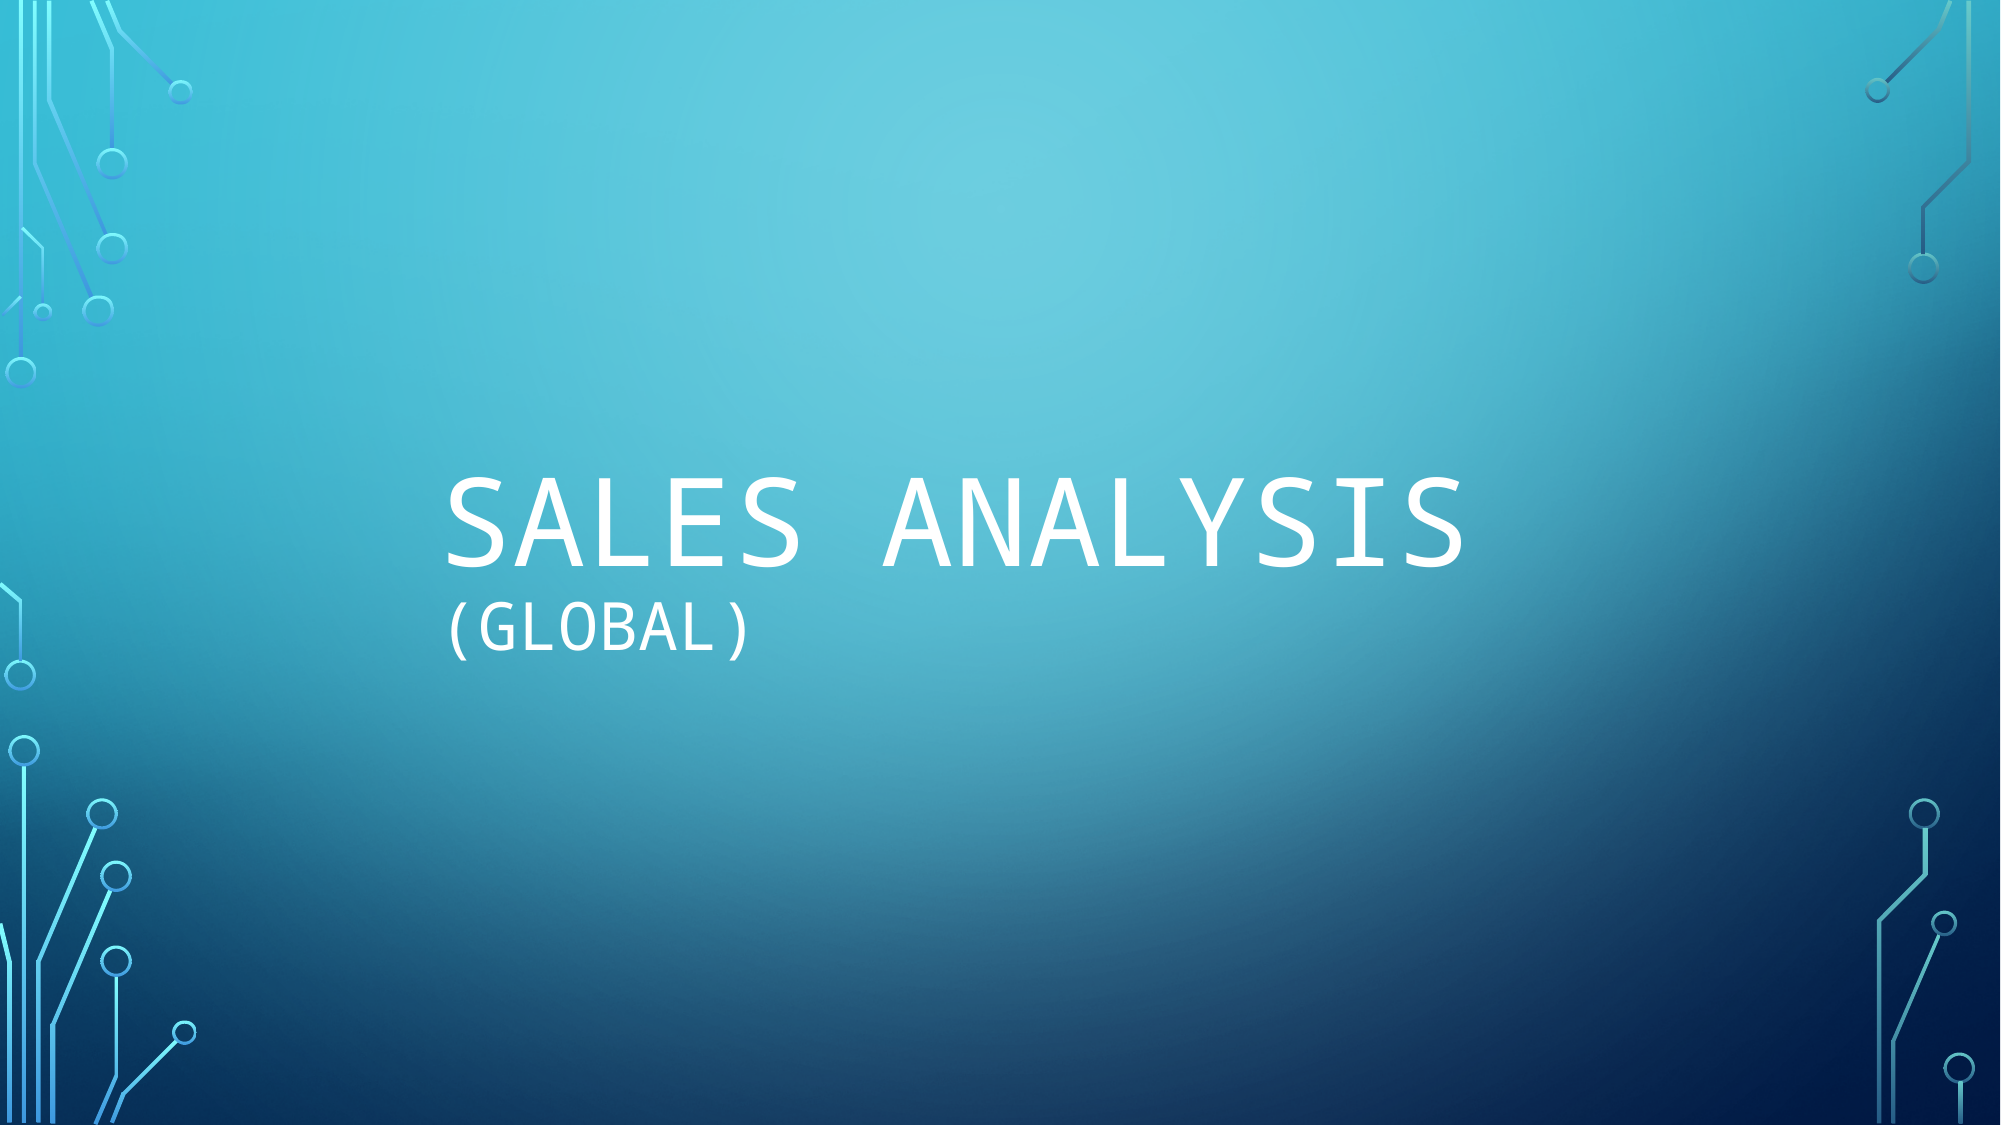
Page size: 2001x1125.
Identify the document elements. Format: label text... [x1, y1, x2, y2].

title Sales analysis (Global) [423, 441, 2000, 684]
